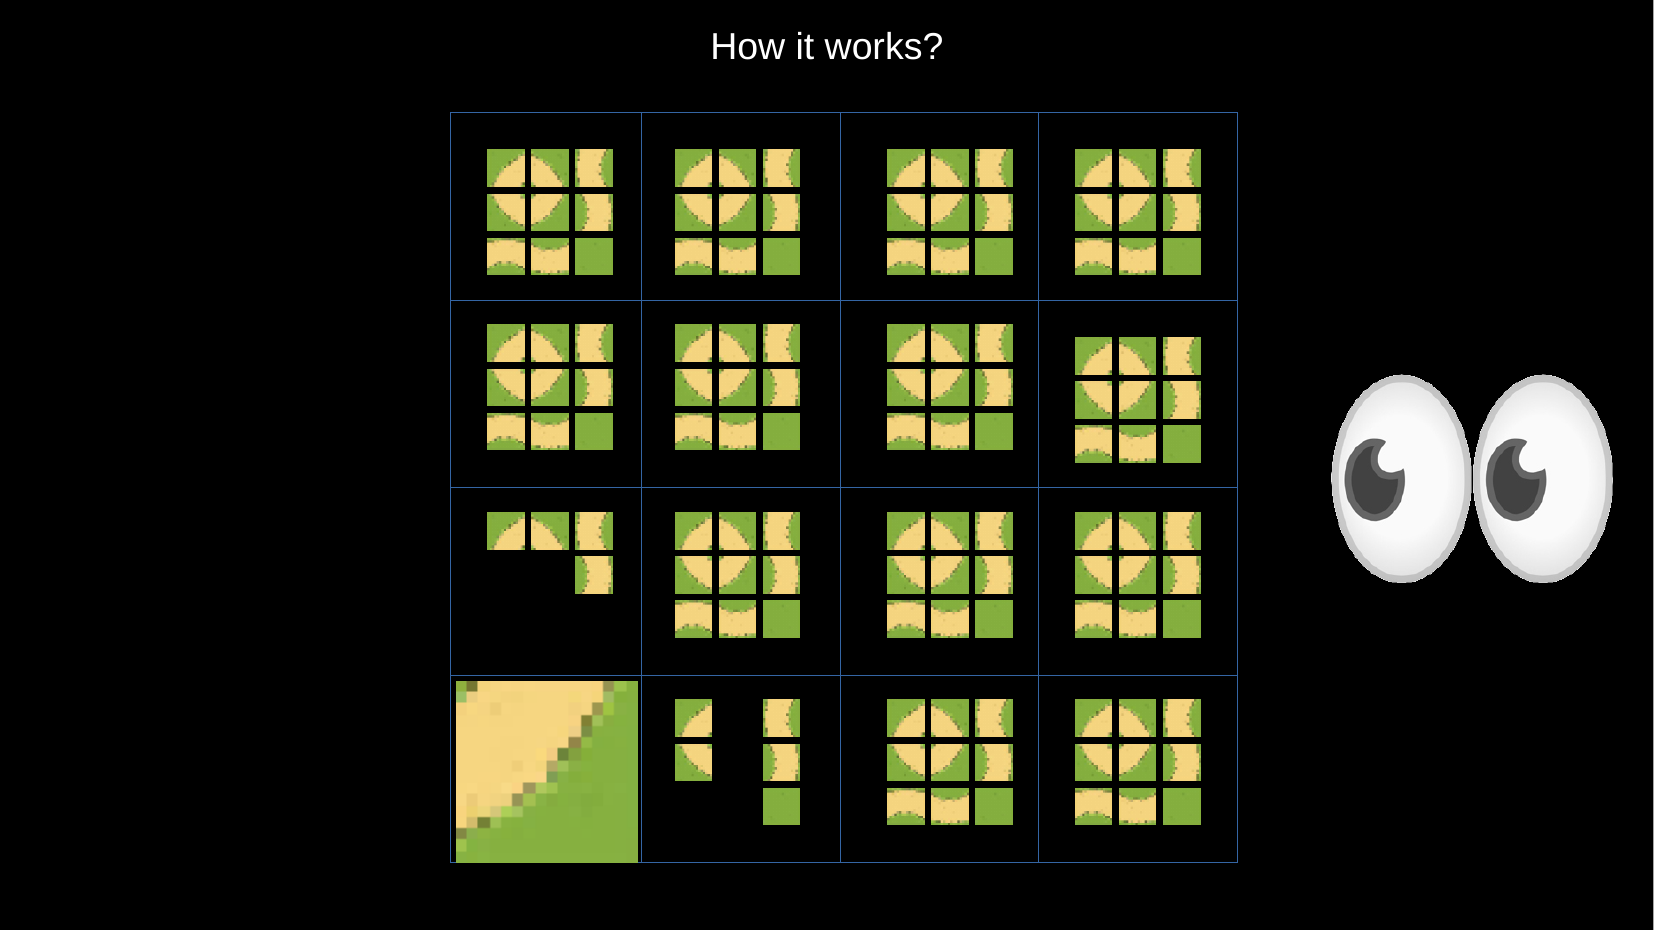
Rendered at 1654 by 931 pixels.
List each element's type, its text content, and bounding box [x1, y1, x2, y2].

picture [1075, 381, 1112, 419]
picture [575, 324, 613, 362]
picture [531, 149, 569, 187]
picture [1163, 381, 1201, 419]
picture [931, 369, 969, 406]
picture [763, 744, 800, 781]
picture [1331, 374, 1613, 583]
picture [1119, 699, 1156, 737]
picture [887, 194, 925, 231]
picture [931, 512, 969, 550]
picture [931, 324, 969, 362]
picture [931, 788, 969, 826]
picture [675, 600, 712, 638]
picture [975, 556, 1013, 594]
picture [887, 600, 925, 638]
picture [719, 600, 756, 638]
picture [975, 149, 1013, 187]
picture [1075, 425, 1112, 463]
picture [975, 788, 1013, 826]
picture [1163, 699, 1201, 737]
picture [975, 600, 1013, 638]
picture [487, 238, 525, 275]
picture [1119, 194, 1156, 231]
picture [1163, 238, 1201, 275]
picture [1075, 337, 1112, 375]
picture [931, 699, 969, 737]
picture [1119, 337, 1156, 375]
picture [887, 413, 925, 451]
picture [575, 413, 613, 451]
picture [763, 600, 800, 638]
picture [1119, 600, 1156, 638]
picture [975, 194, 1013, 231]
picture [575, 149, 613, 187]
picture [763, 413, 800, 451]
picture [1075, 600, 1112, 638]
picture [456, 681, 638, 863]
picture [975, 413, 1013, 451]
picture [675, 194, 712, 231]
picture [887, 699, 925, 737]
picture [1119, 556, 1156, 594]
picture [1075, 744, 1112, 781]
picture [763, 324, 800, 362]
picture [887, 788, 925, 826]
picture [1163, 337, 1201, 375]
picture [719, 149, 756, 187]
picture [487, 149, 525, 187]
picture [575, 556, 613, 594]
picture [719, 194, 756, 231]
picture [1163, 788, 1201, 826]
picture [531, 238, 569, 275]
picture [975, 369, 1013, 406]
picture [531, 194, 569, 231]
picture [1163, 194, 1201, 231]
picture [763, 699, 800, 737]
picture [1119, 425, 1156, 463]
picture [887, 744, 925, 781]
picture [931, 556, 969, 594]
picture [719, 413, 756, 451]
picture [675, 238, 712, 275]
picture [975, 512, 1013, 550]
picture [575, 369, 613, 406]
picture [763, 512, 800, 550]
picture [887, 369, 925, 406]
picture [1075, 788, 1112, 826]
picture [975, 238, 1013, 275]
picture [931, 238, 969, 275]
picture [887, 324, 925, 362]
picture [675, 369, 712, 406]
picture [487, 512, 525, 550]
picture [931, 744, 969, 781]
picture [1075, 556, 1112, 594]
picture [575, 512, 613, 550]
picture [1119, 149, 1156, 187]
picture [1163, 556, 1201, 594]
picture [675, 324, 712, 362]
text_box How it works? [0, 18, 1654, 76]
picture [975, 324, 1013, 362]
picture [675, 512, 712, 550]
picture [719, 369, 756, 406]
picture [975, 744, 1013, 781]
picture [487, 194, 525, 231]
picture [1163, 744, 1201, 781]
picture [1163, 425, 1201, 463]
picture [1119, 238, 1156, 275]
picture [1075, 512, 1112, 550]
picture [931, 413, 969, 451]
picture [1119, 788, 1156, 826]
picture [931, 194, 969, 231]
picture [487, 324, 525, 362]
picture [931, 600, 969, 638]
picture [1119, 512, 1156, 550]
picture [887, 556, 925, 594]
picture [719, 556, 756, 594]
picture [1075, 238, 1112, 275]
picture [975, 699, 1013, 737]
picture [931, 149, 969, 187]
picture [487, 413, 525, 451]
picture [675, 149, 712, 187]
picture [1075, 699, 1112, 737]
picture [1163, 512, 1201, 550]
picture [675, 744, 712, 781]
picture [531, 324, 569, 362]
picture [1163, 149, 1201, 187]
picture [887, 238, 925, 275]
picture [1075, 194, 1112, 231]
picture [887, 149, 925, 187]
picture [675, 699, 712, 737]
picture [763, 556, 800, 594]
picture [575, 194, 613, 231]
picture [887, 512, 925, 550]
picture [1163, 600, 1201, 638]
picture [487, 369, 525, 406]
picture [1119, 381, 1156, 419]
picture [763, 194, 800, 231]
picture [763, 788, 800, 826]
picture [575, 238, 613, 275]
picture [719, 512, 756, 550]
picture [763, 238, 800, 275]
picture [531, 512, 569, 550]
picture [675, 413, 712, 451]
picture [675, 556, 712, 594]
picture [531, 413, 569, 451]
picture [1119, 744, 1156, 781]
picture [719, 238, 756, 275]
picture [719, 324, 756, 362]
picture [531, 369, 569, 406]
picture [763, 369, 800, 406]
picture [1075, 149, 1112, 187]
picture [763, 149, 800, 187]
